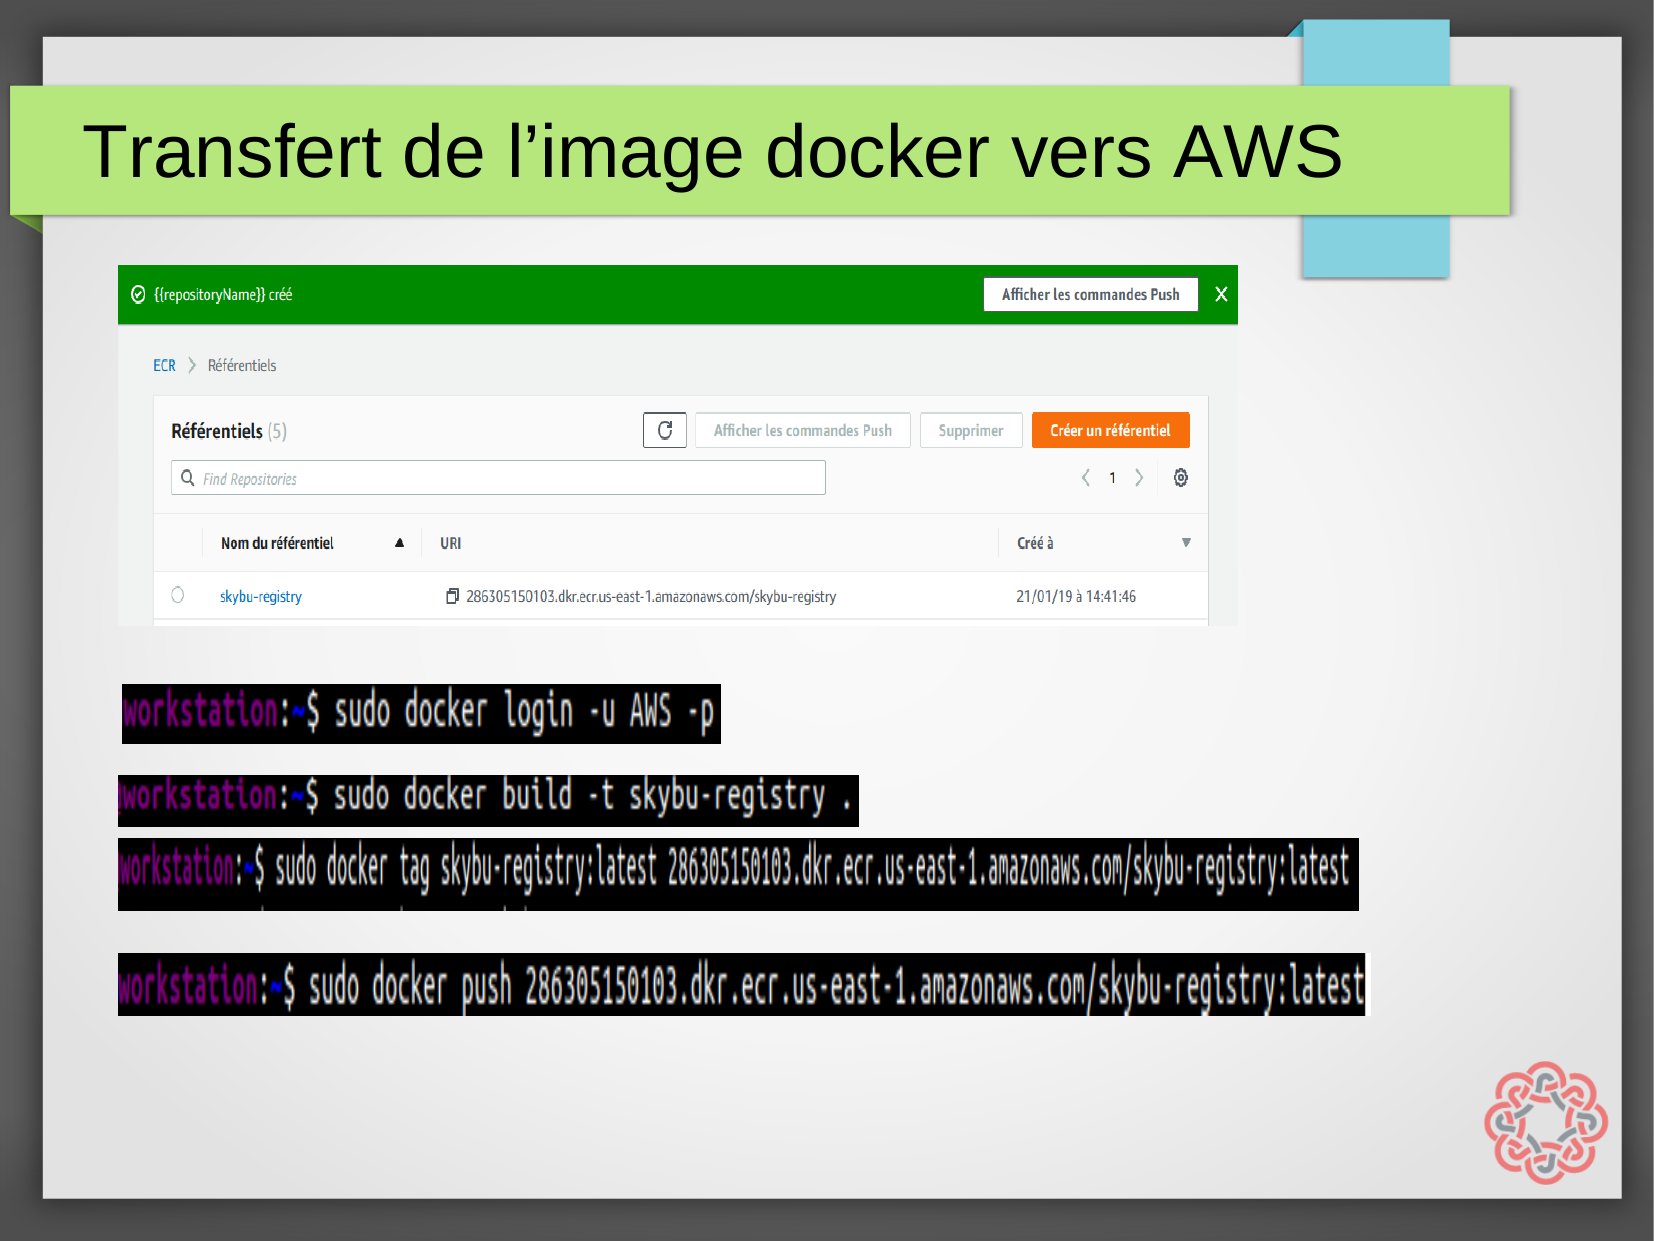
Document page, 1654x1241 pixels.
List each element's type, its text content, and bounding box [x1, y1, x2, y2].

picture [0, 0, 1654, 1241]
title Transfert de l’image docker vers AWS [82, 68, 1465, 237]
